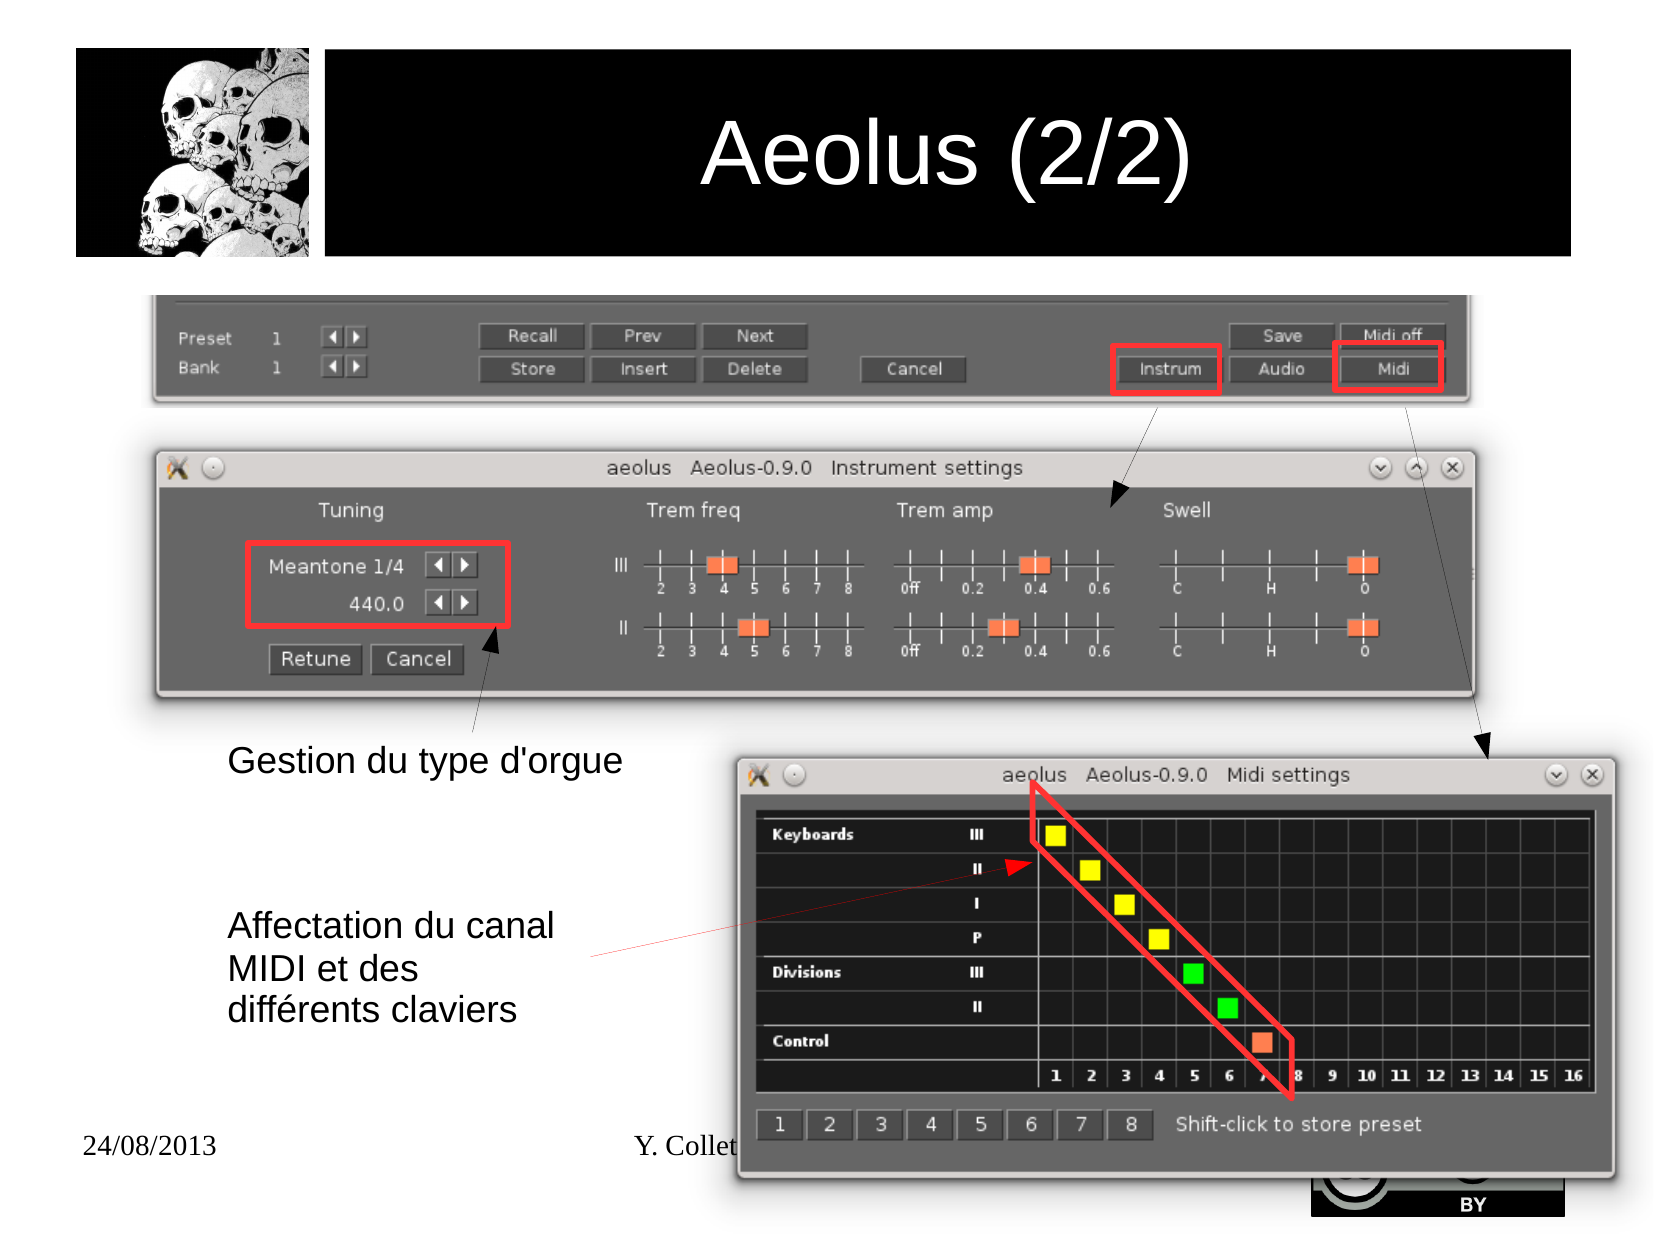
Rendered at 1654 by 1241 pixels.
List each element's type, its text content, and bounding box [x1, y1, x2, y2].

text_box Gestion du type d'orgue [212, 732, 650, 790]
title Aeolus (2/2) [324, 49, 1571, 257]
text_box Affectation du canal MIDI et des différents claviers [212, 897, 591, 1039]
picture [251, 546, 505, 623]
picture [94, 295, 1654, 1241]
picture [76, 48, 309, 257]
